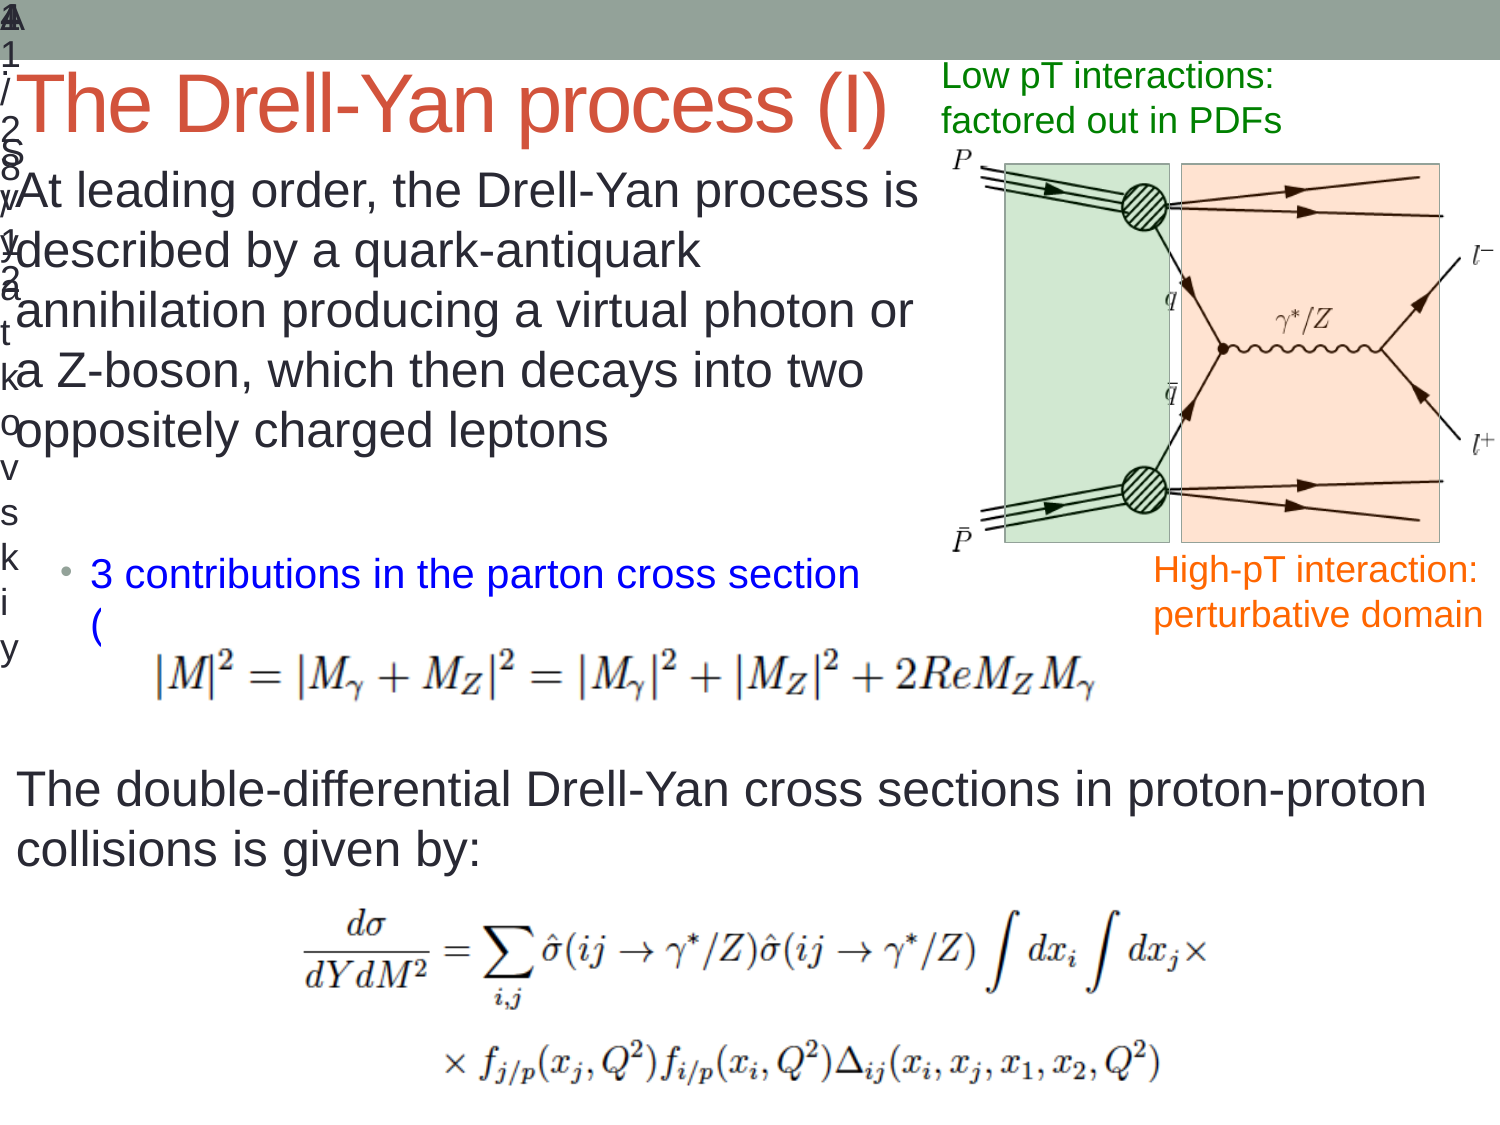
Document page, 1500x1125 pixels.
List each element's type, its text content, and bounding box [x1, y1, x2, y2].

picture [947, 146, 1500, 559]
text_box [1005, 163, 1170, 543]
text_box High-pT interaction: perturbative domain [1138, 537, 1500, 643]
picture [271, 884, 1286, 1111]
title The Drell-Yan process (I) [0, 18, 1350, 149]
text_box The double-differential Drell-Yan cross sections in proton-proton collisions is given by: [1, 749, 1472, 884]
list At leading order, the Drell-Yan process is described by a quark-antiquark annihilation producing a virtual photon or a Z-boson, which then decays into two oppositely charged leptons 3 contributions in the parton cross section (photon, Z exchange and the interference term) [0, 149, 991, 661]
text_box [1181, 163, 1440, 537]
picture [101, 603, 1100, 733]
text_box Low pT interactions: factored out in PDFs [926, 43, 1301, 149]
